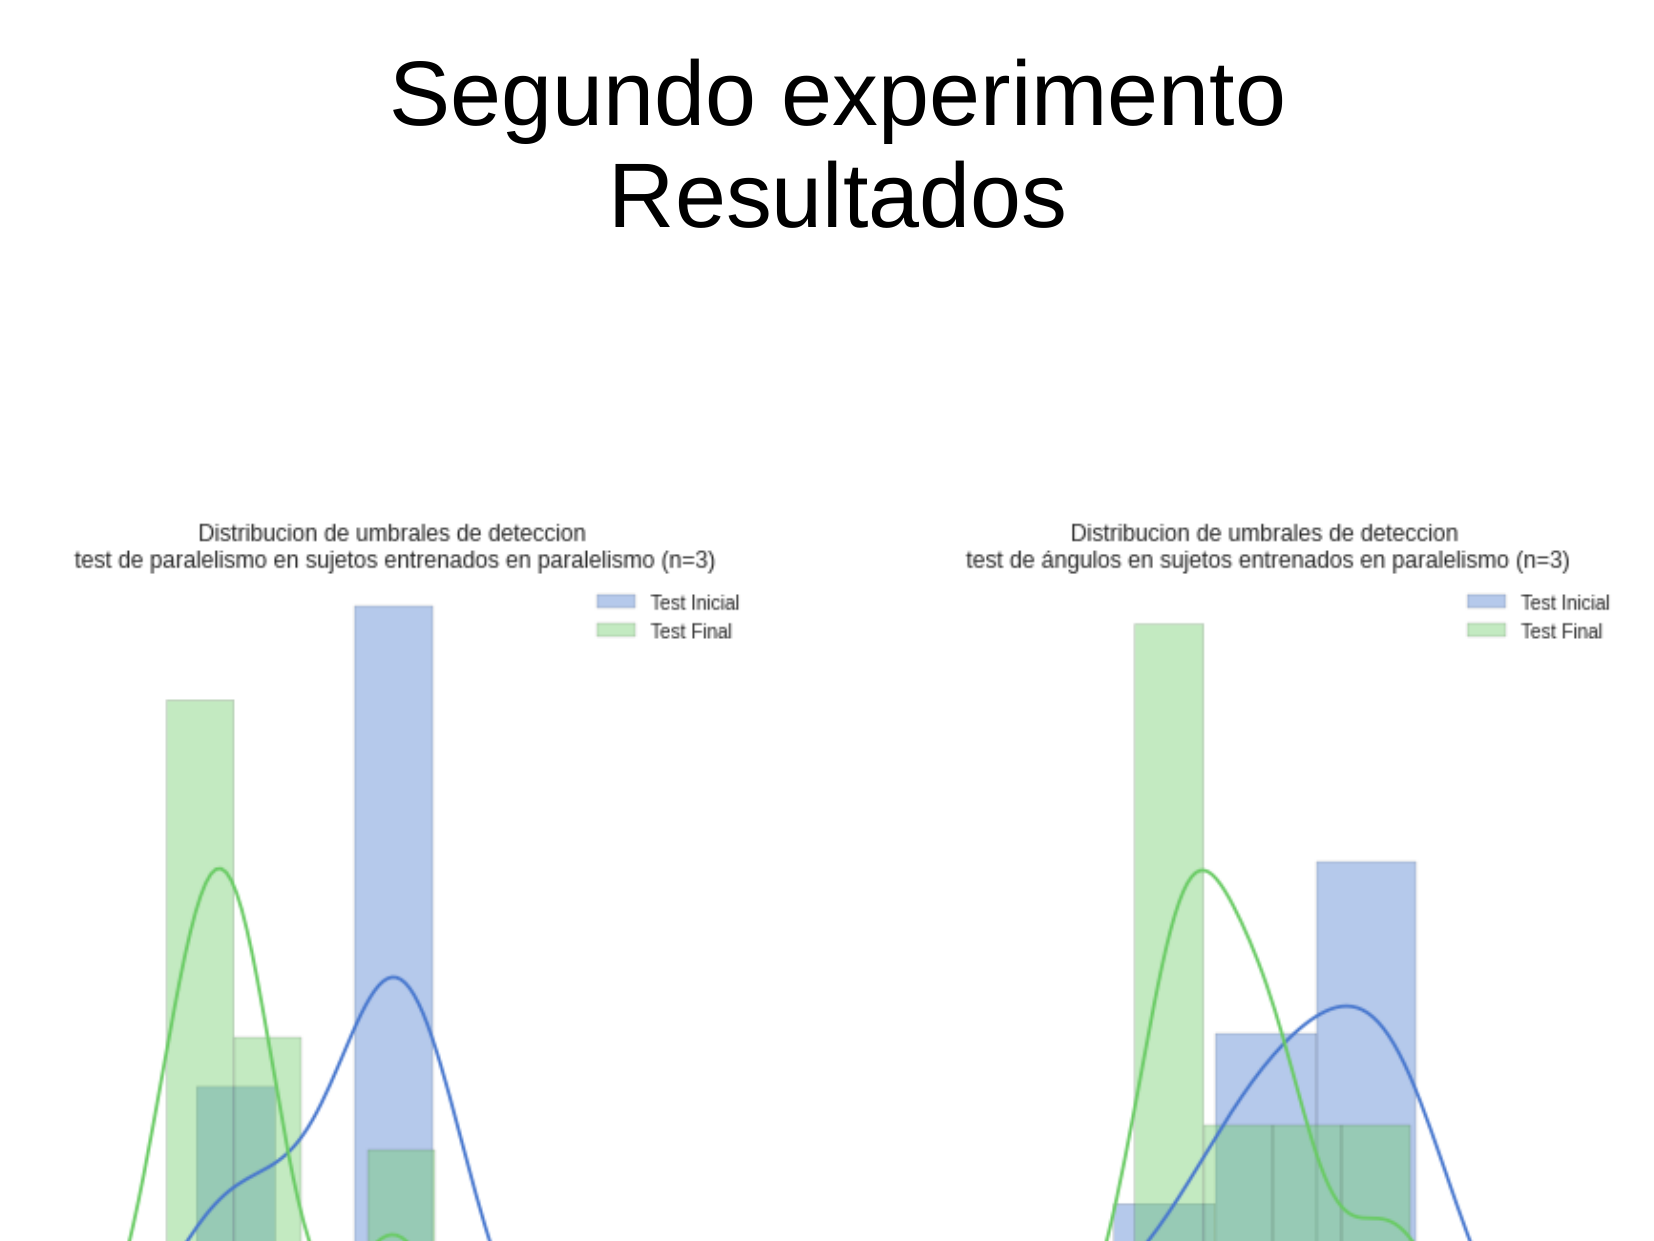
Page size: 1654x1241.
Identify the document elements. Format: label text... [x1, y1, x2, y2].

title Segundo experimento Resultados [94, 40, 1583, 249]
picture [0, 511, 1654, 1241]
